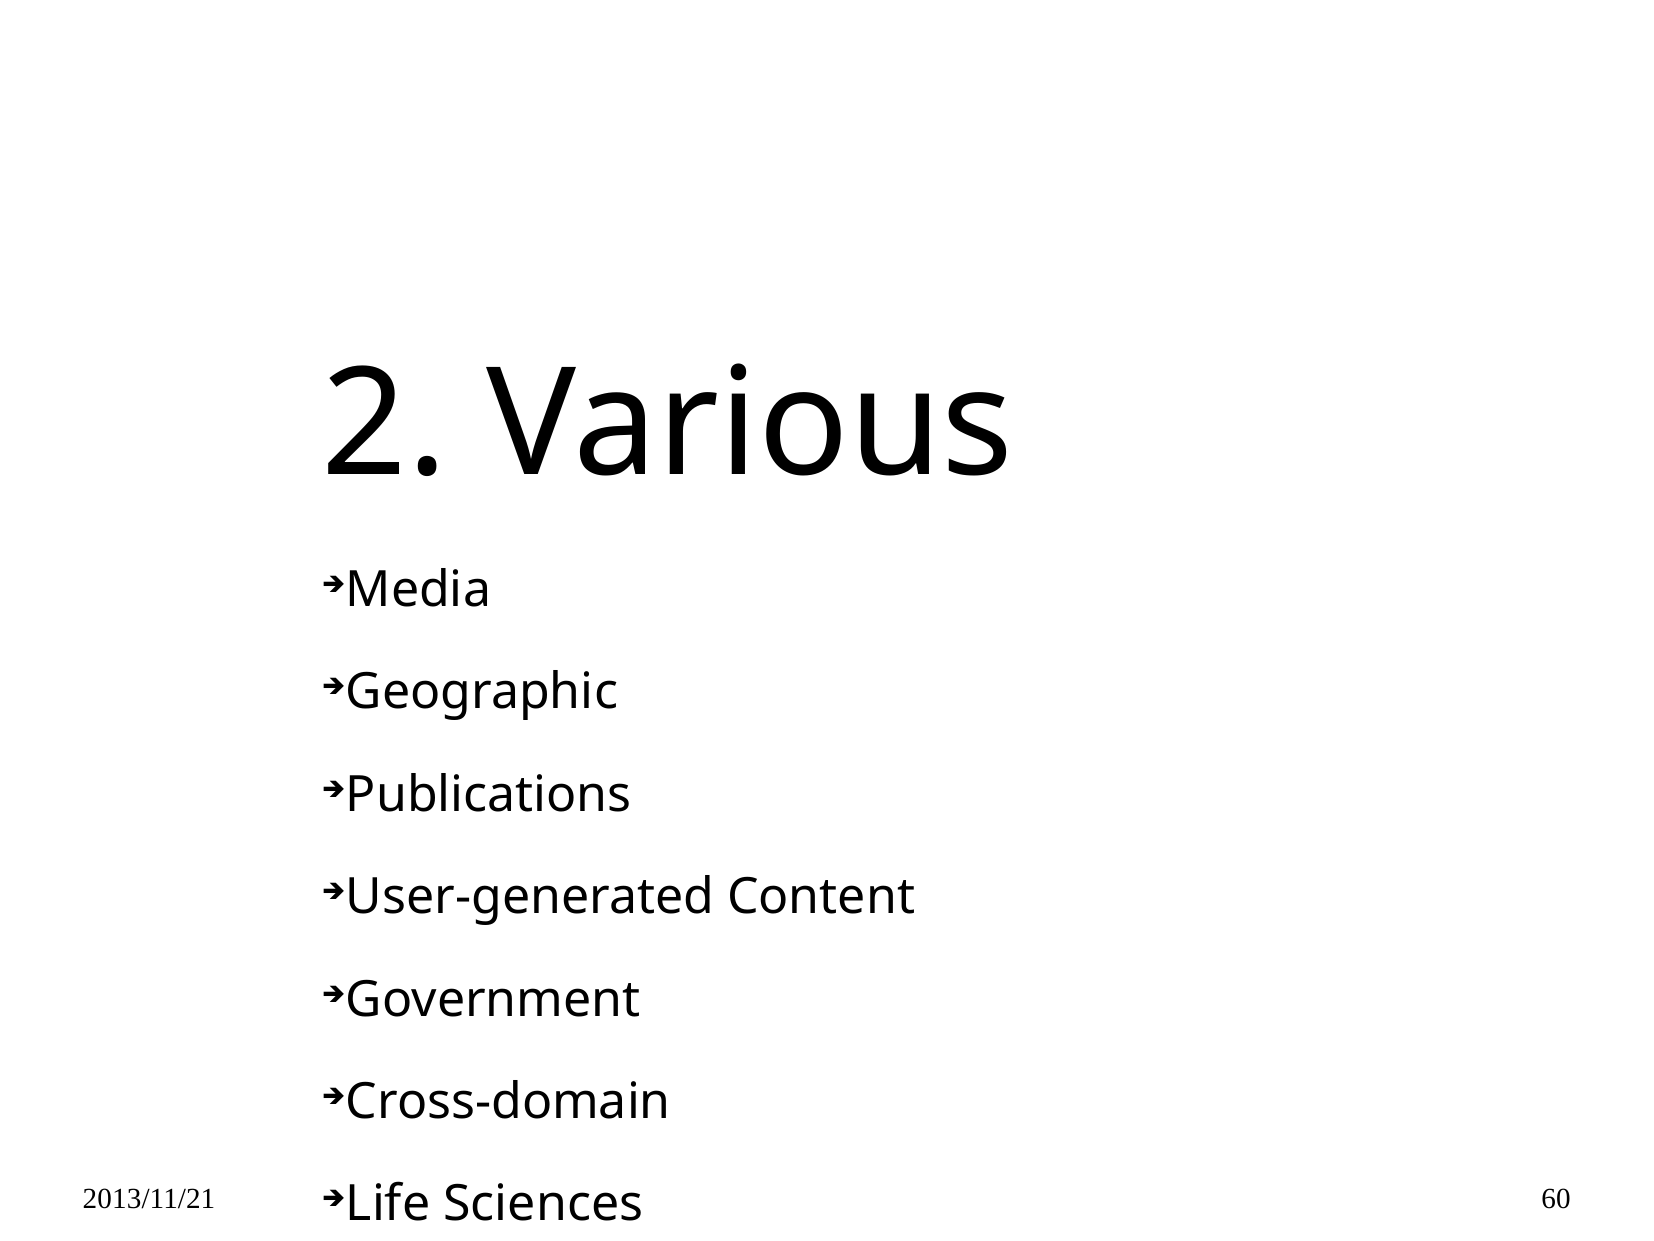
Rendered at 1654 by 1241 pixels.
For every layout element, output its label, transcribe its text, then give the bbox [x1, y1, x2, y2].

text_box 2. Various Media Geographic Publications User-generated Content Government Cross-domain Life Sciences [307, 307, 1459, 1113]
